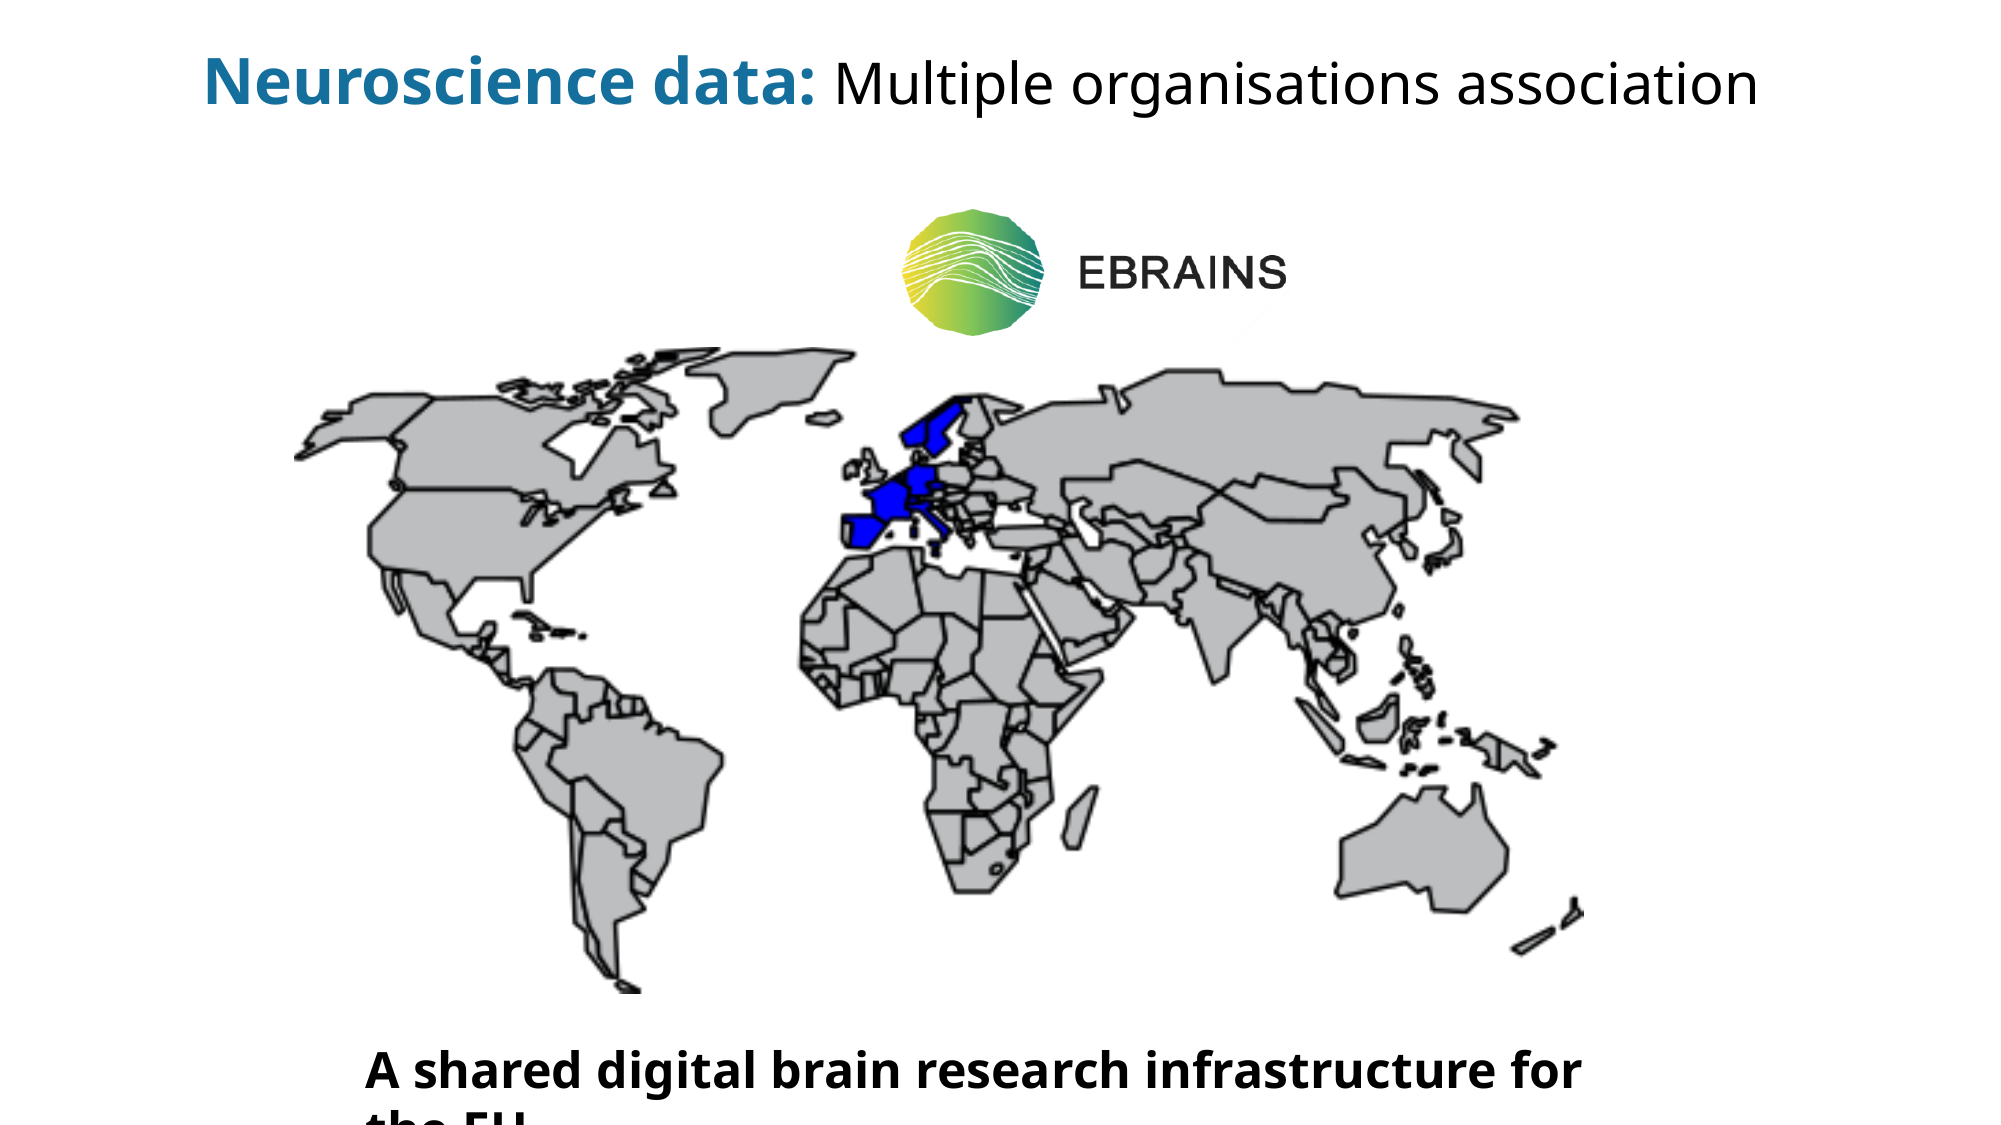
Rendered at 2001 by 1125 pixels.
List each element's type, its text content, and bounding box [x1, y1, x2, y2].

picture [892, 198, 1293, 345]
picture [294, 347, 1584, 994]
title Neuroscience data: Multiple organisations association [187, 36, 1813, 132]
text_box A shared digital brain research infrastructure for the EU [350, 1030, 1650, 1125]
